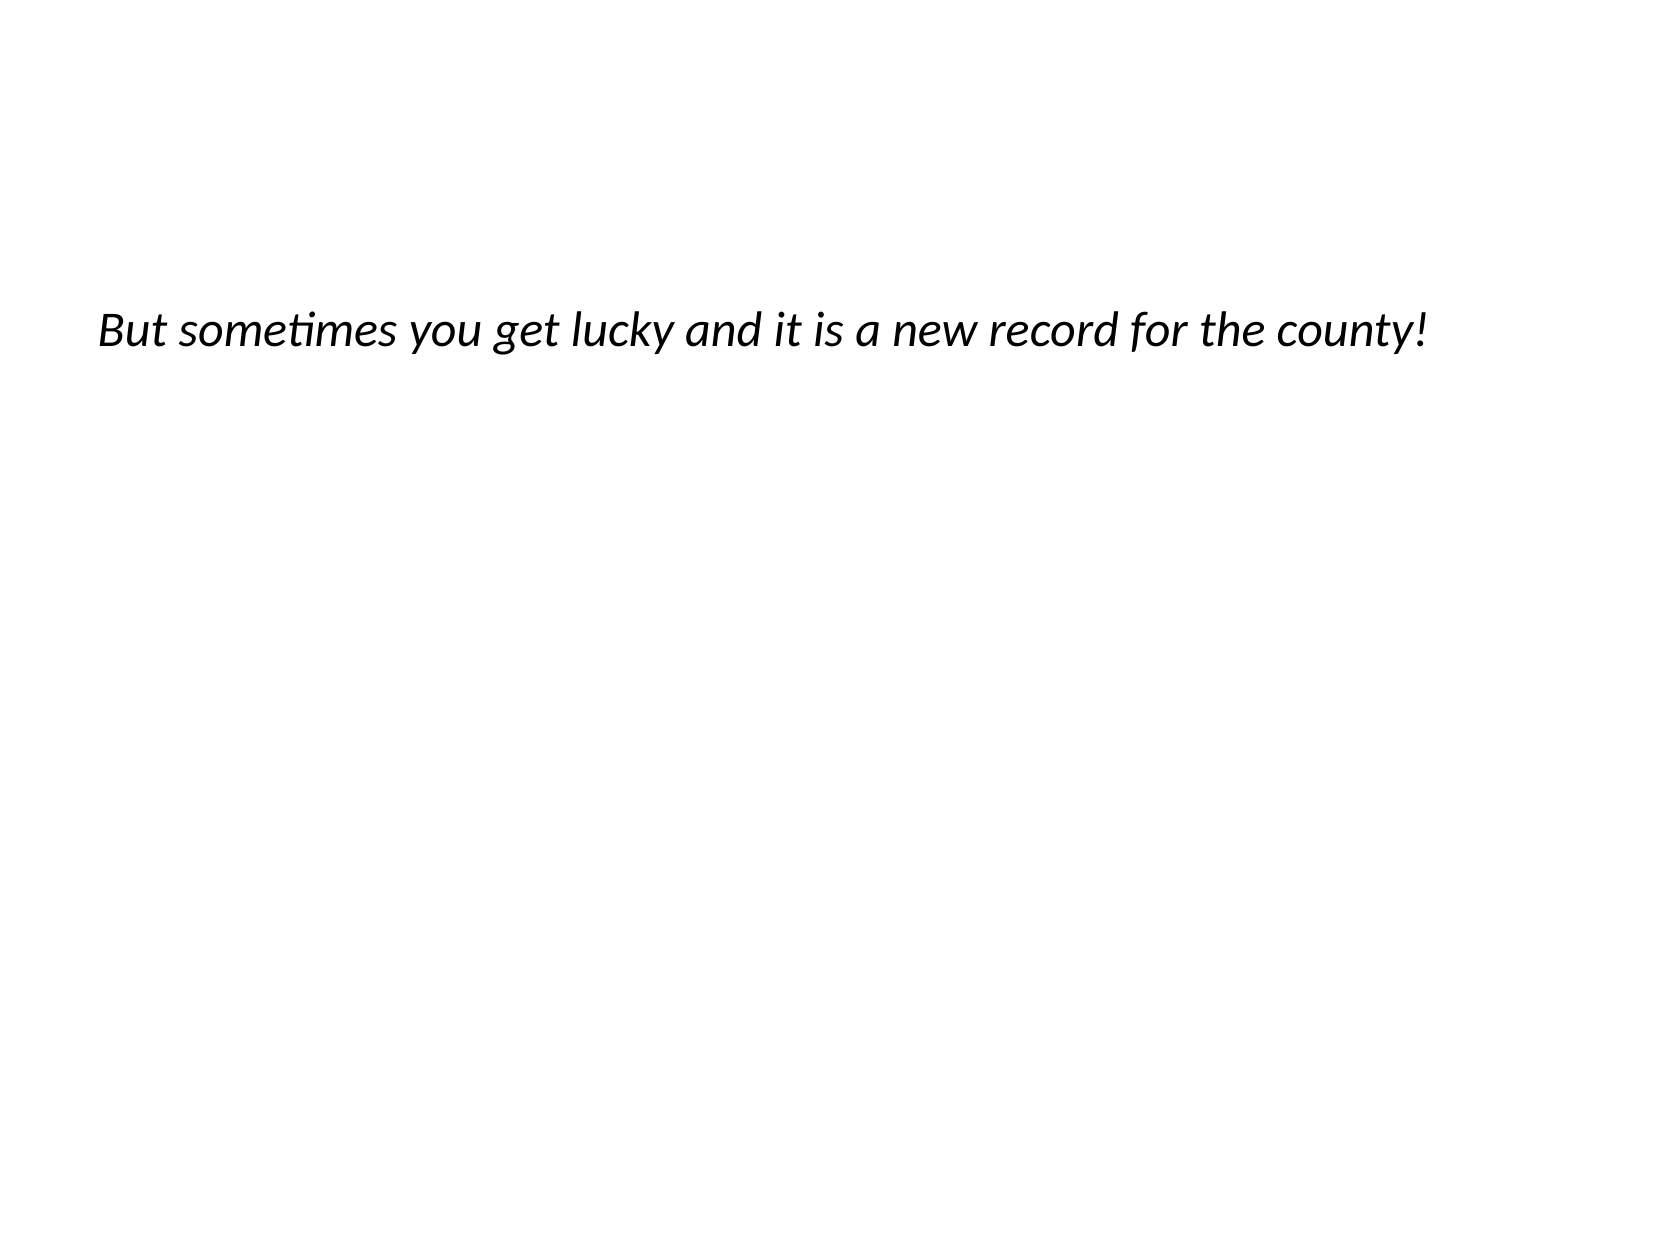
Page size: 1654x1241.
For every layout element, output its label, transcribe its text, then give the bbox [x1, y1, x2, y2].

list But sometimes you get lucky and it is a new record for the county! [82, 289, 1571, 1108]
